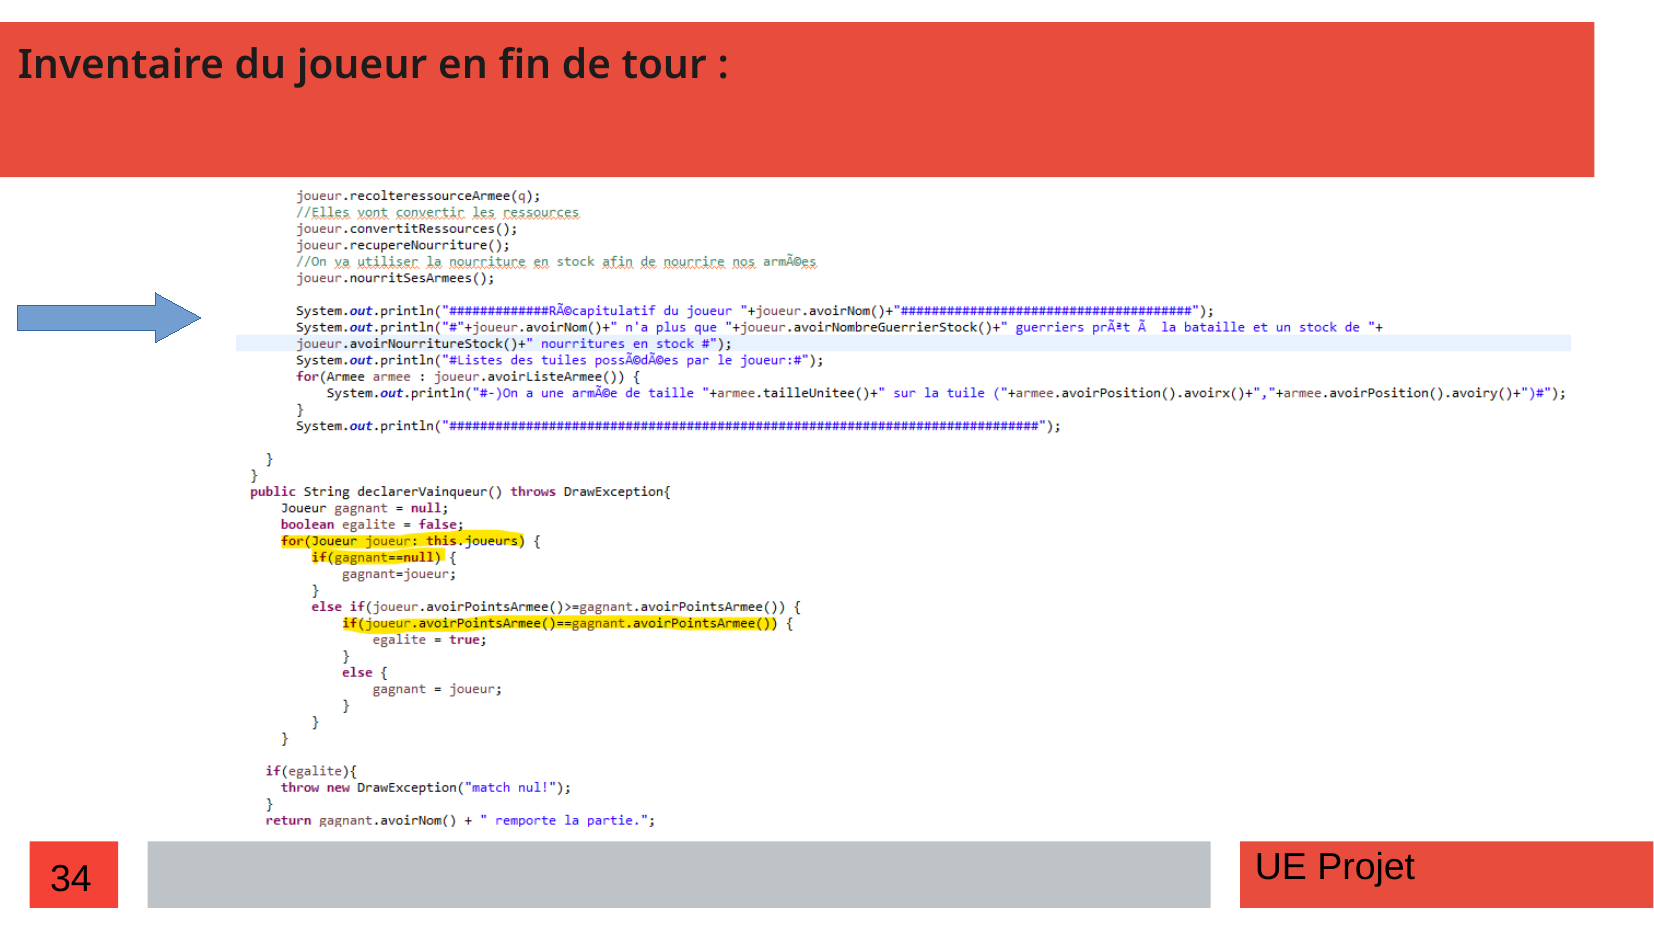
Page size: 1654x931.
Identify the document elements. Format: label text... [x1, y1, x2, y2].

text_box UE Projet [1240, 838, 1524, 896]
text_box [17, 292, 201, 343]
text_box 34 [35, 850, 119, 908]
picture [236, 188, 1571, 828]
list Inventaire du joueur en fin de tour : [17, 35, 1016, 293]
